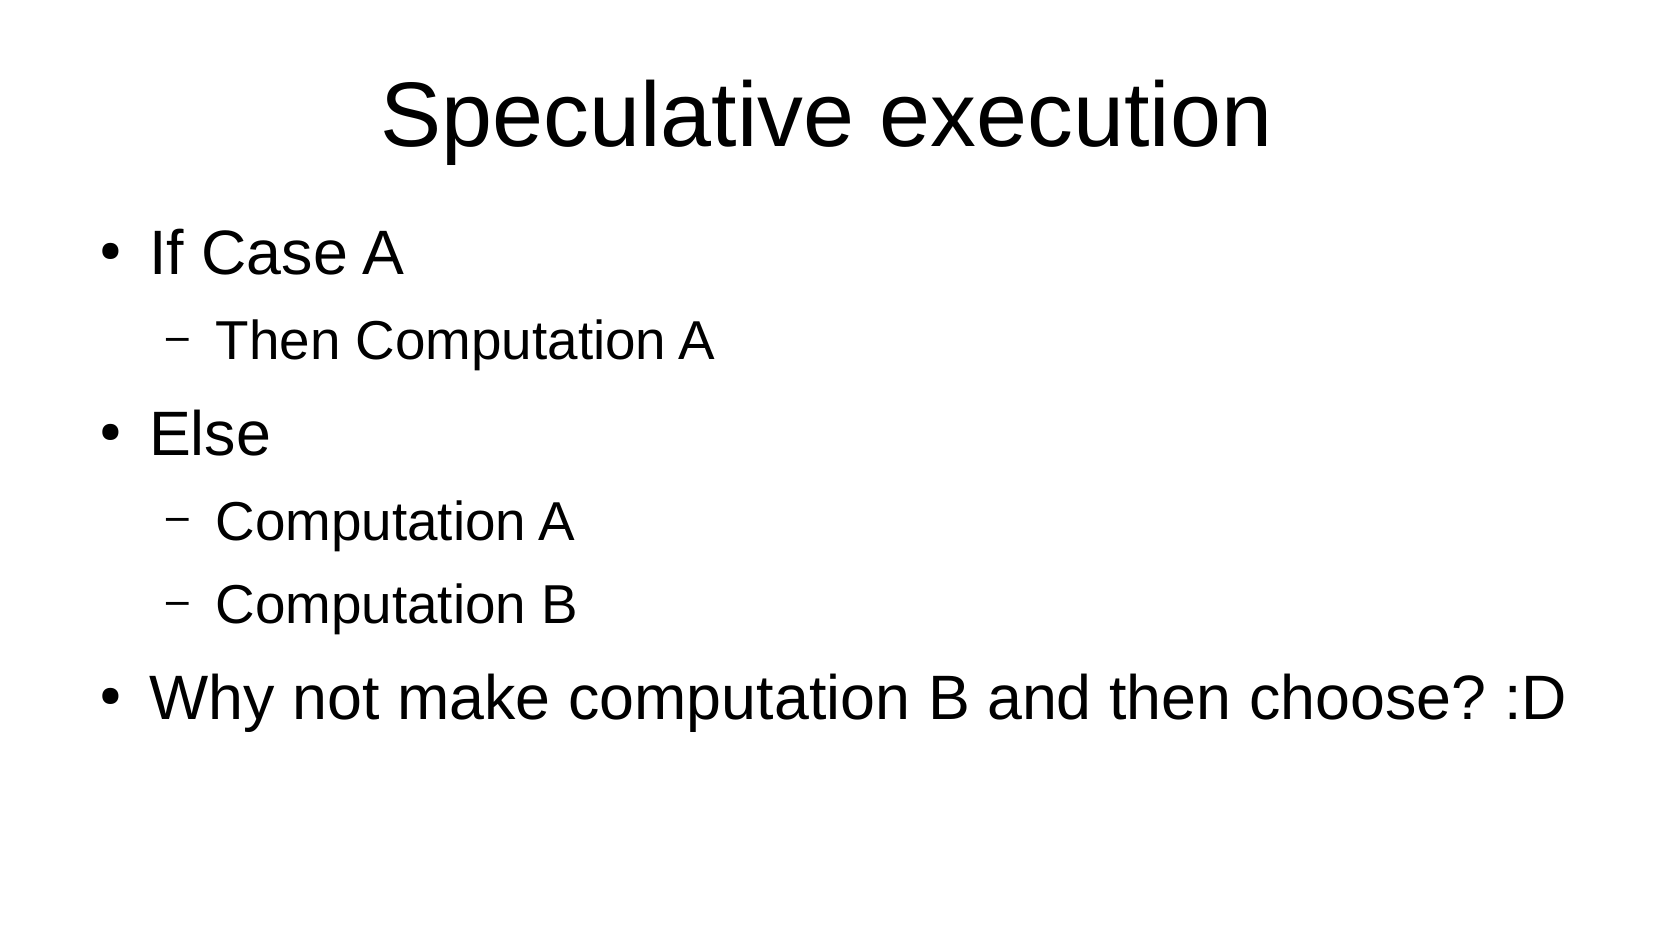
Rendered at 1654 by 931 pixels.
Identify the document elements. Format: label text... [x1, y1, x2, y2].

list If Case A Then Computation A Else Computation A Computation B Why not make computation B and then choose? :D [82, 217, 1571, 758]
title Speculative execution [82, 37, 1571, 193]
